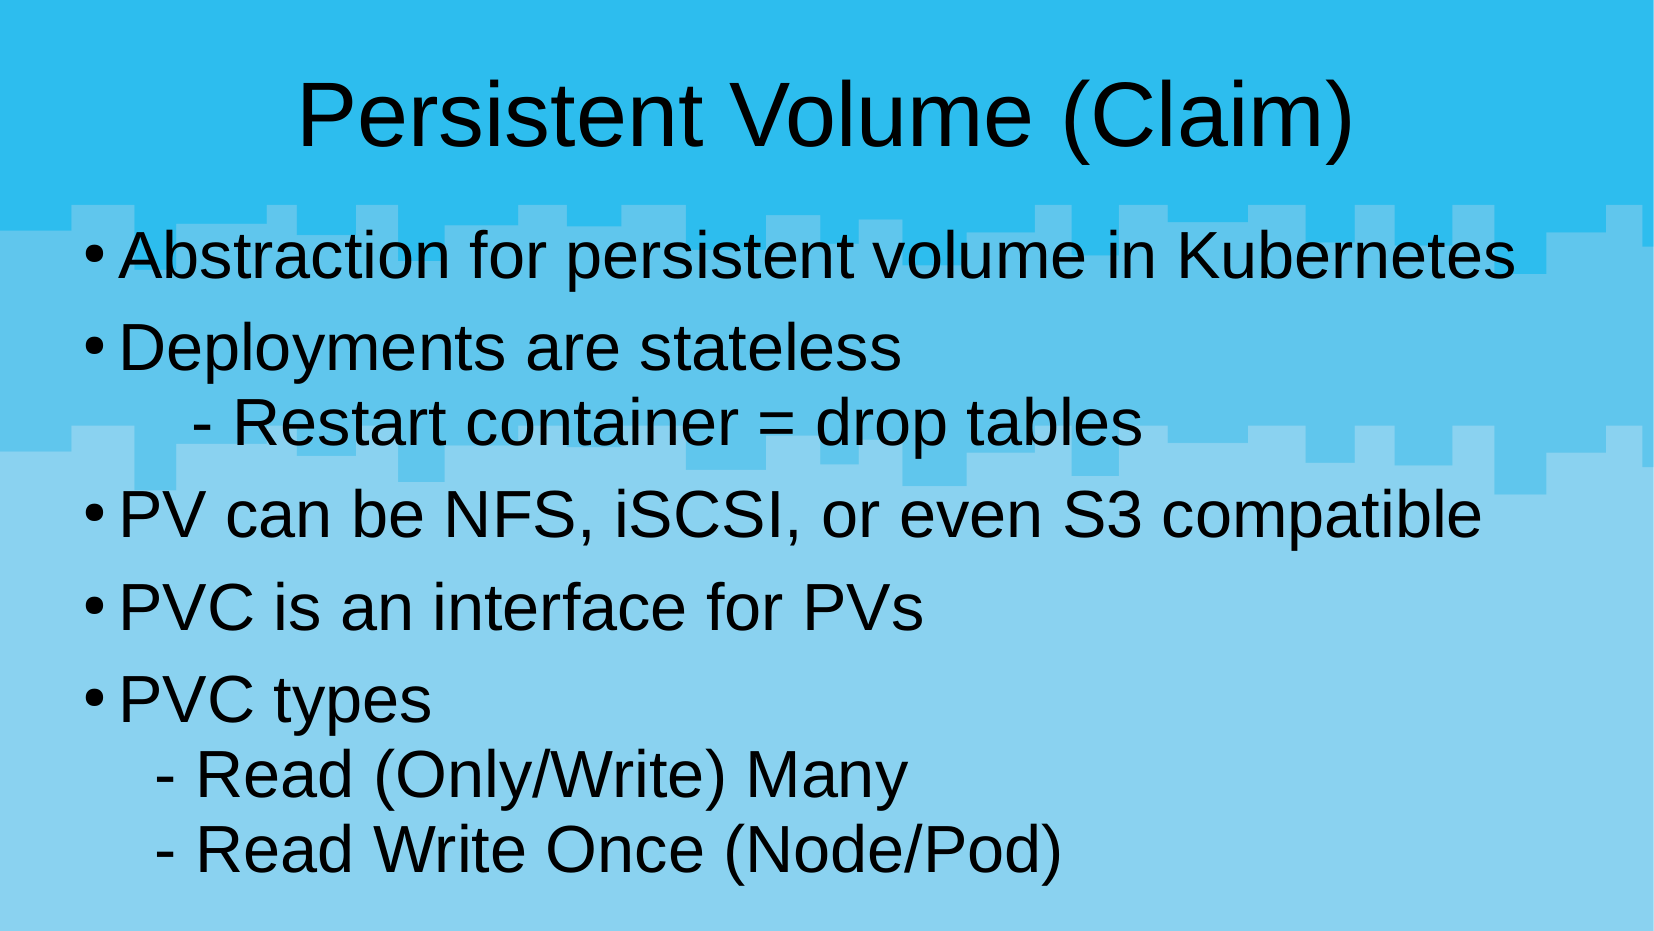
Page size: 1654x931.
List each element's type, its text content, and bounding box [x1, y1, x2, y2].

picture [0, 0, 1654, 931]
title Persistent Volume (Claim) [82, 37, 1571, 193]
subtitle Abstraction for persistent volume in Kubernetes Deployments are stateless - Restart container = drop tables PV can be NFS, iSCSI, or even S3 compatible PVC is an interface for PVs PVC types - Read (Only/Write) Many - Read Write Once (Node/Pod) [82, 217, 1571, 891]
